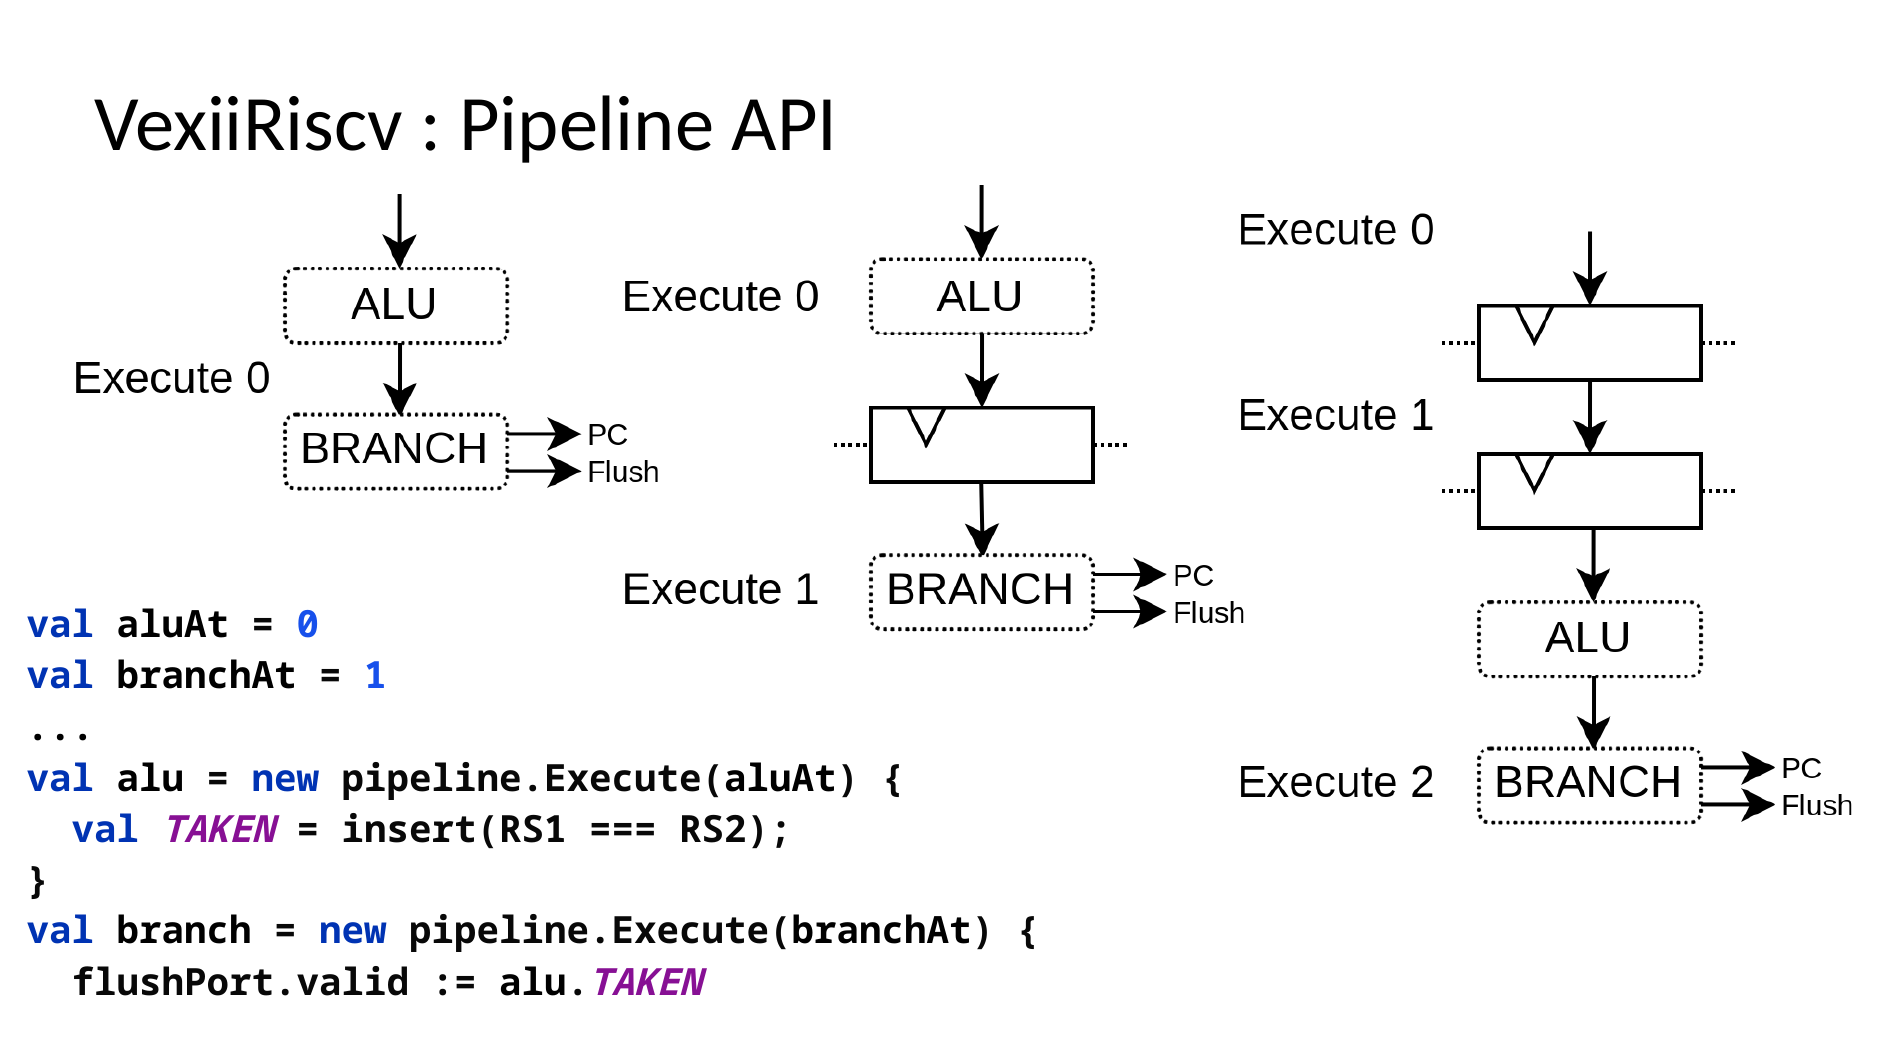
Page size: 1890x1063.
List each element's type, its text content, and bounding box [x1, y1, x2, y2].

title VexiiRiscv : Pipeline API [94, 42, 1796, 118]
picture [23, 118, 1890, 878]
text_box val aluAt = 0 val branchAt = 1 ... val alu = new pipeline.Execute(aluAt) { val TAKEN = insert(RS1 === RS2); } val branch = new pipeline.Execute(branchAt) { flushPort.valid := alu.TAKEN pcPort.valid := alu.TAKEN pcPort.pc := .. } [11, 590, 1560, 1063]
